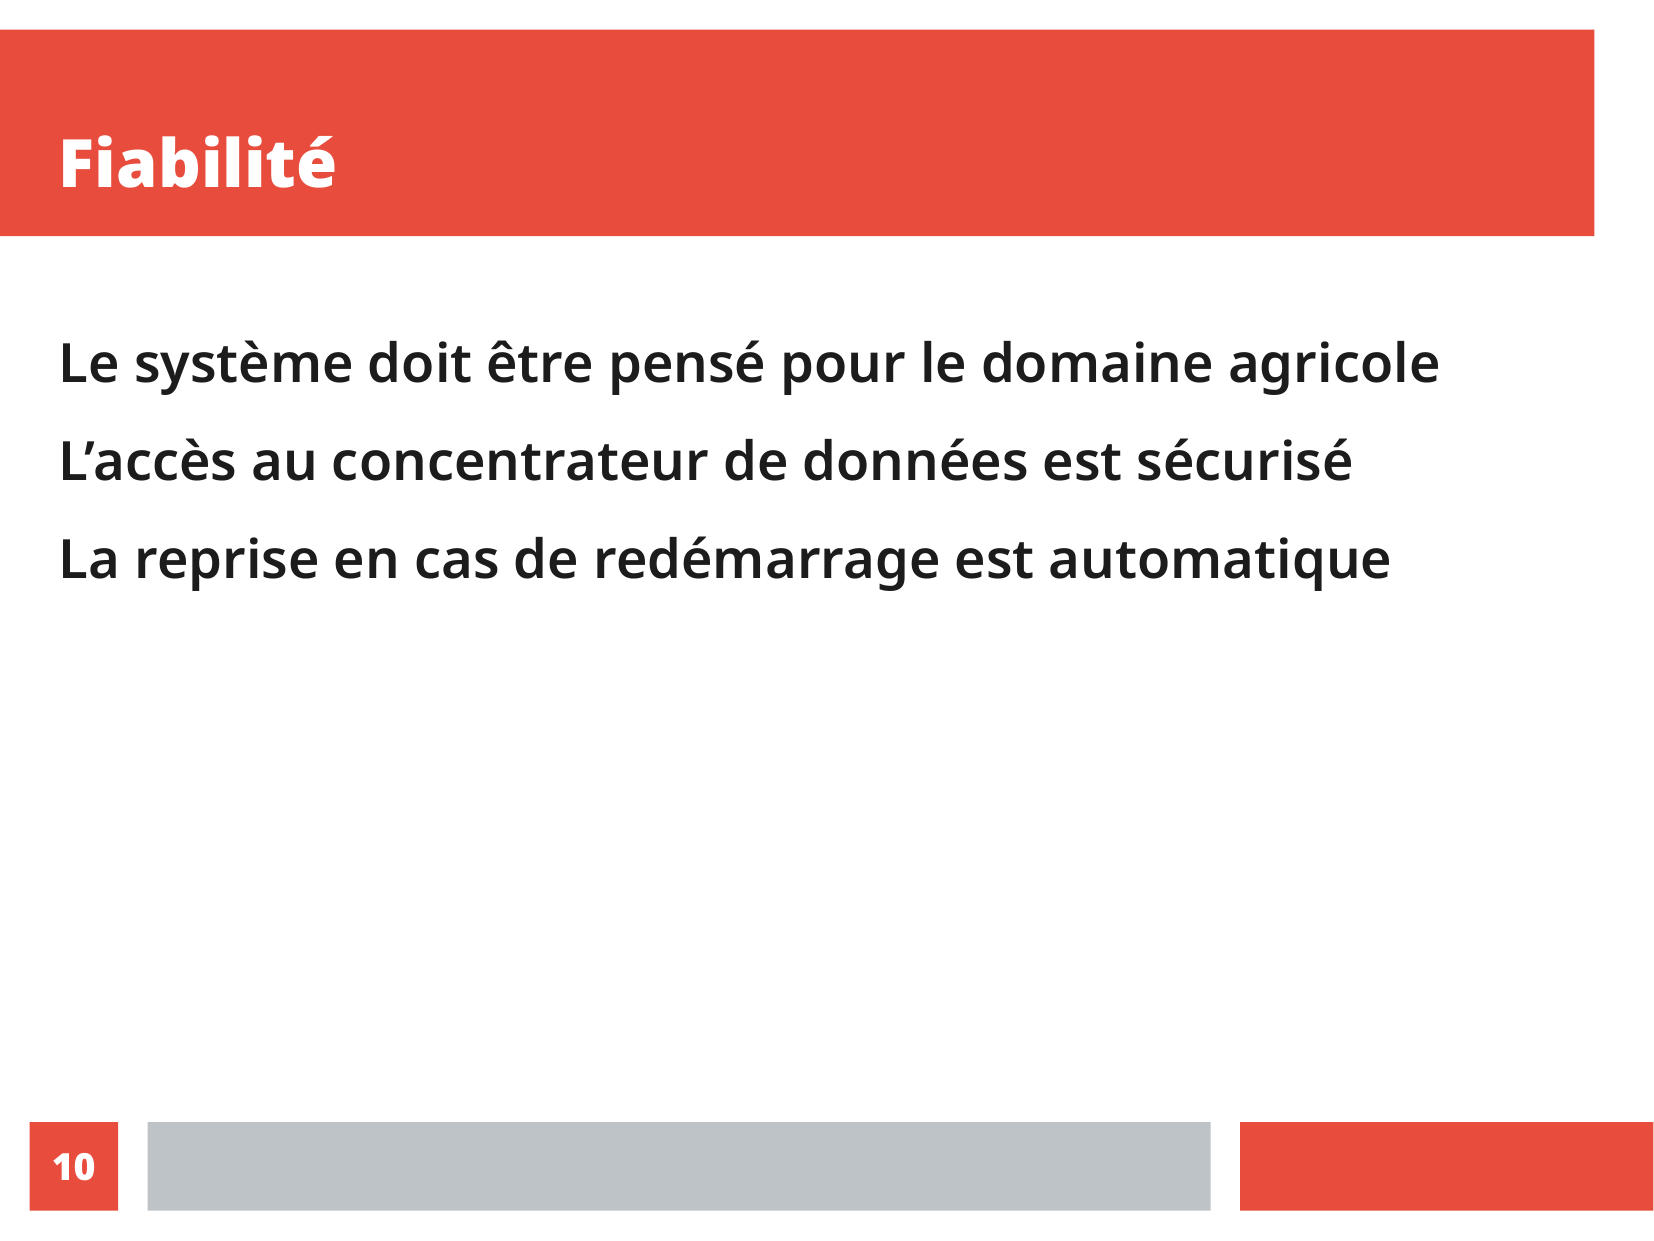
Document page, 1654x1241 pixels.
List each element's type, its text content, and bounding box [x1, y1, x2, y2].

title Fiabilité [59, 59, 1595, 207]
list Le système doit être pensé pour le domaine agricole L’accès au concentrateur de données est sécurisé La reprise en cas de redémarrage est automatique [59, 324, 1565, 1093]
